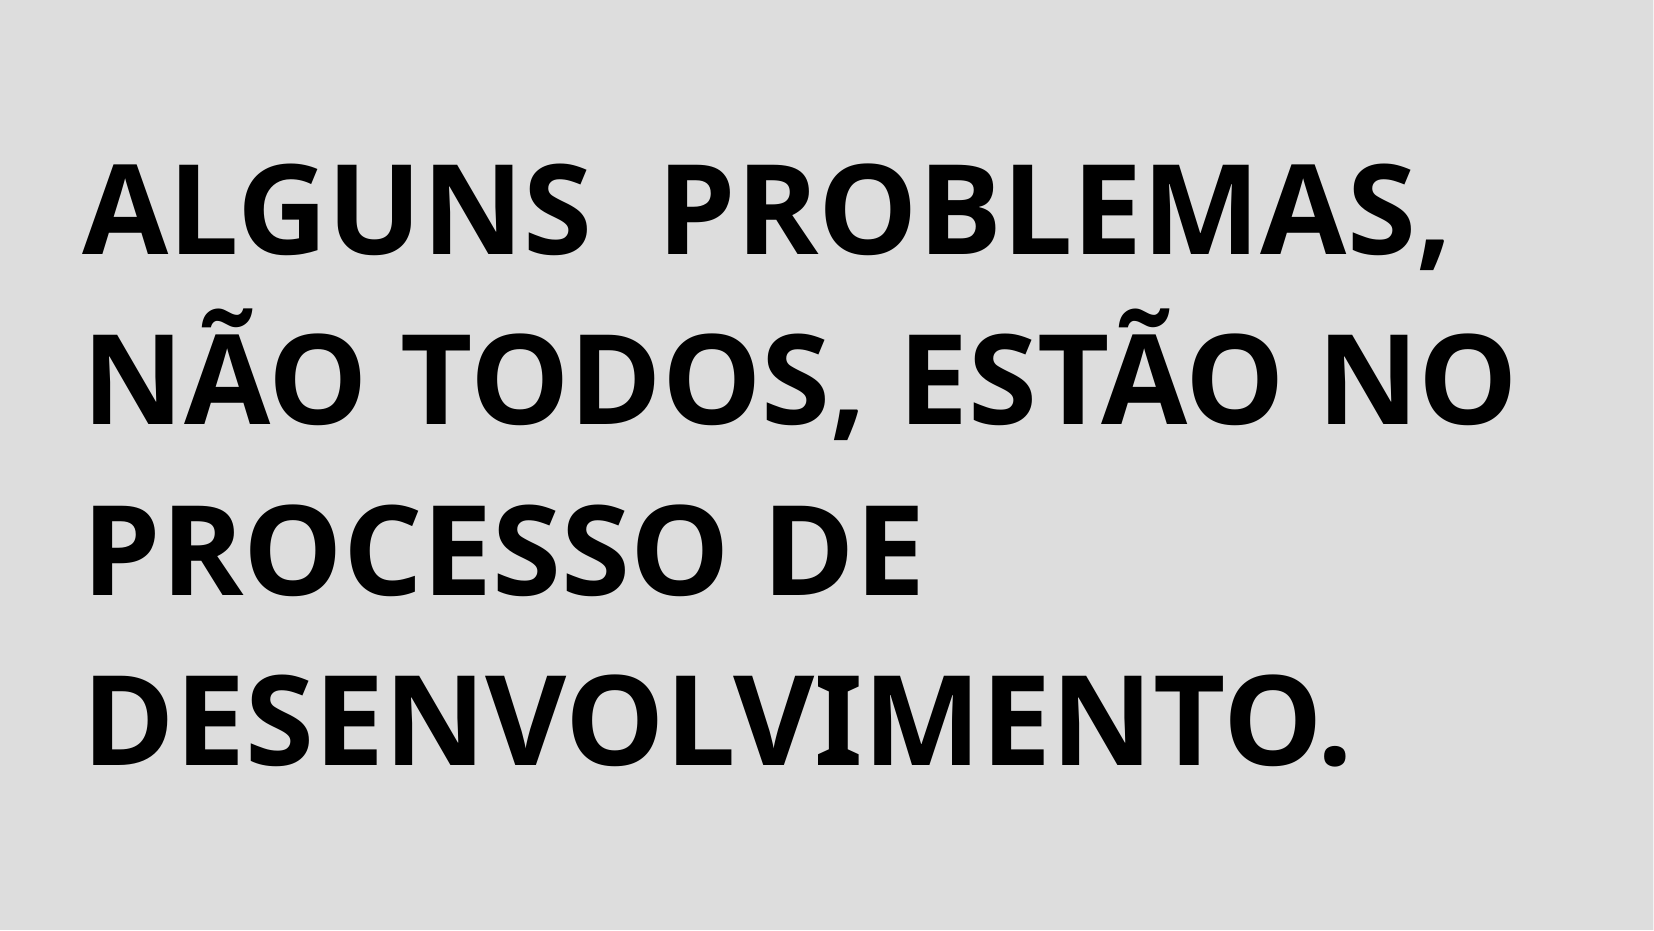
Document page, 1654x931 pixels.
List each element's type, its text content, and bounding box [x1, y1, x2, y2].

subtitle ALGUNS PROBLEMAS, NÃO TODOS, ESTÃO NO PROCESSO DE DESENVOLVIMENTO. [82, 37, 1571, 886]
